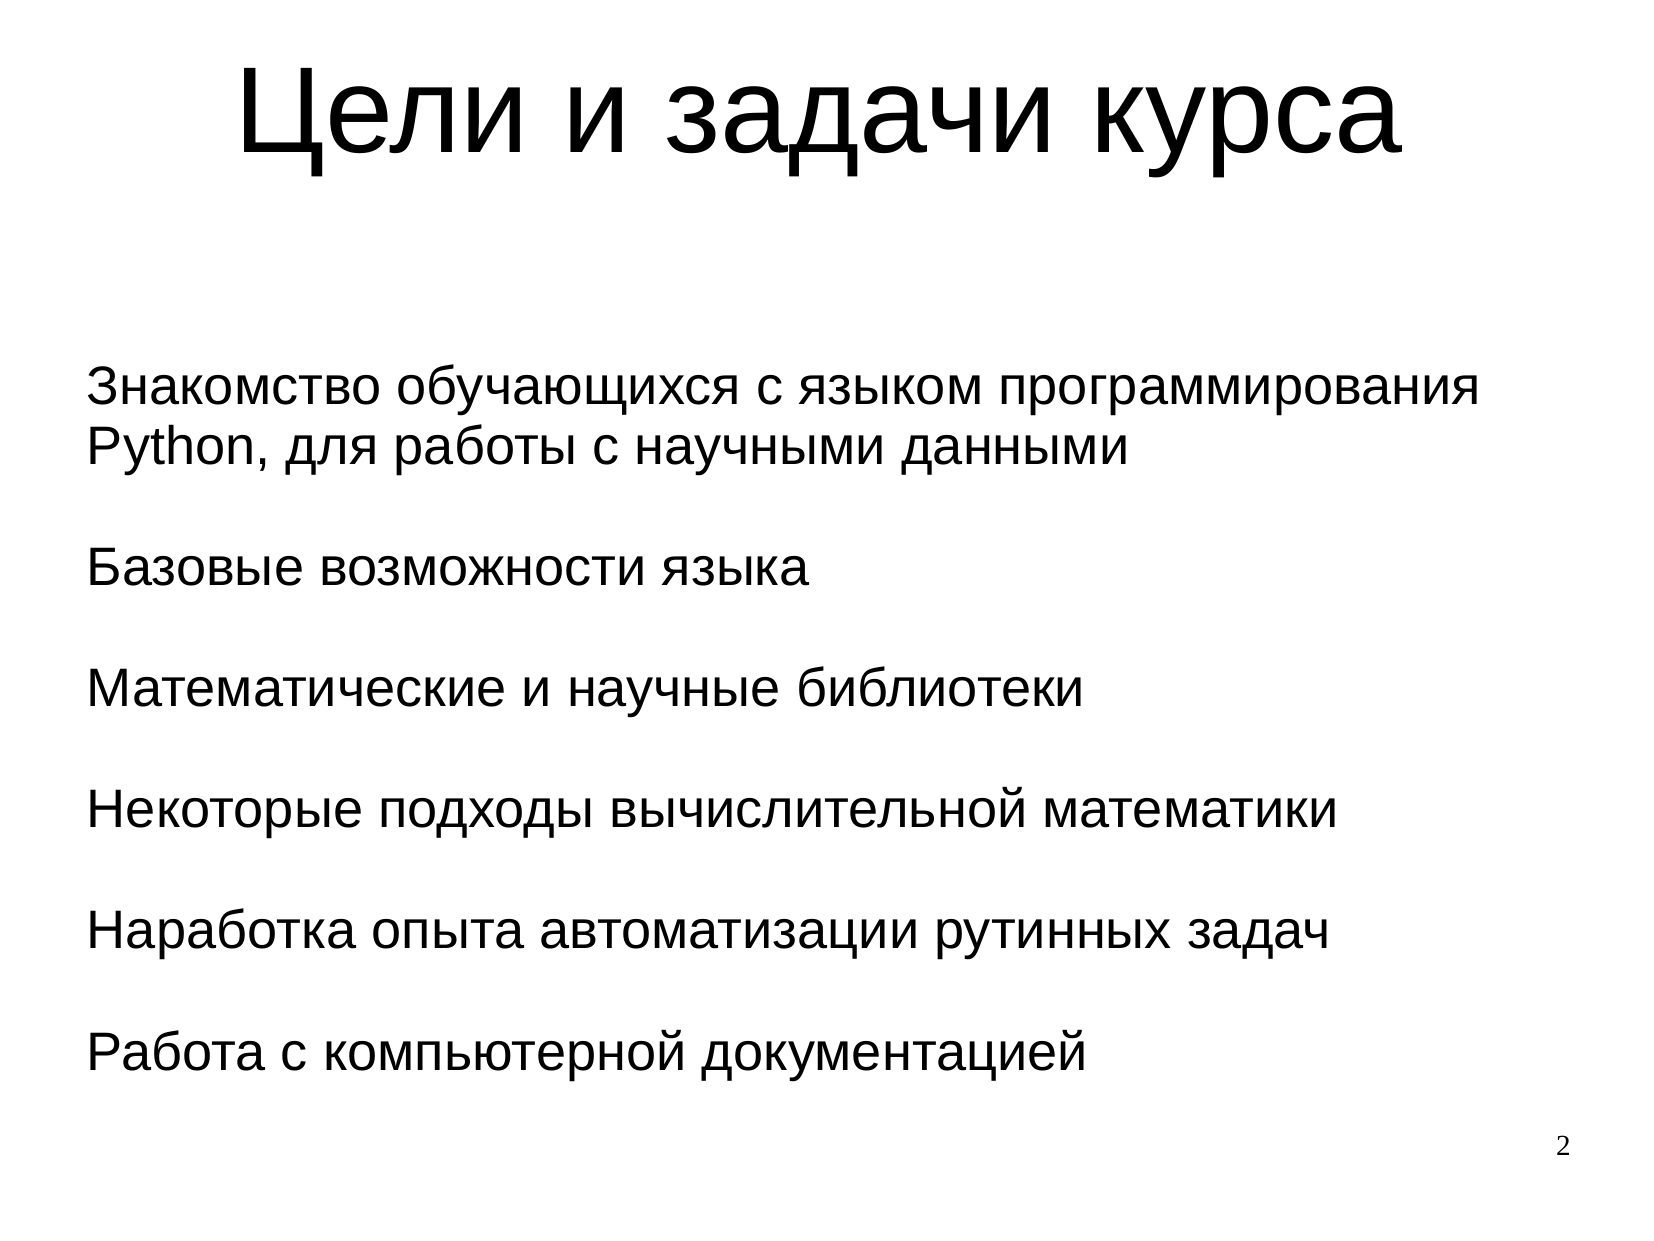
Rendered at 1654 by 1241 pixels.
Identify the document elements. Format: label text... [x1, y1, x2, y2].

subtitle Знакомство обучающихся с языком программирования Python, для работы с научными данными Базовые возможности языка Математические и научные библиотеки Некоторые подходы вычислительной математики Наработка опыта автоматизации рутинных задач Работа с компьютерной документацией [86, 355, 1576, 1082]
title Цели и задачи курса [75, 6, 1564, 214]
